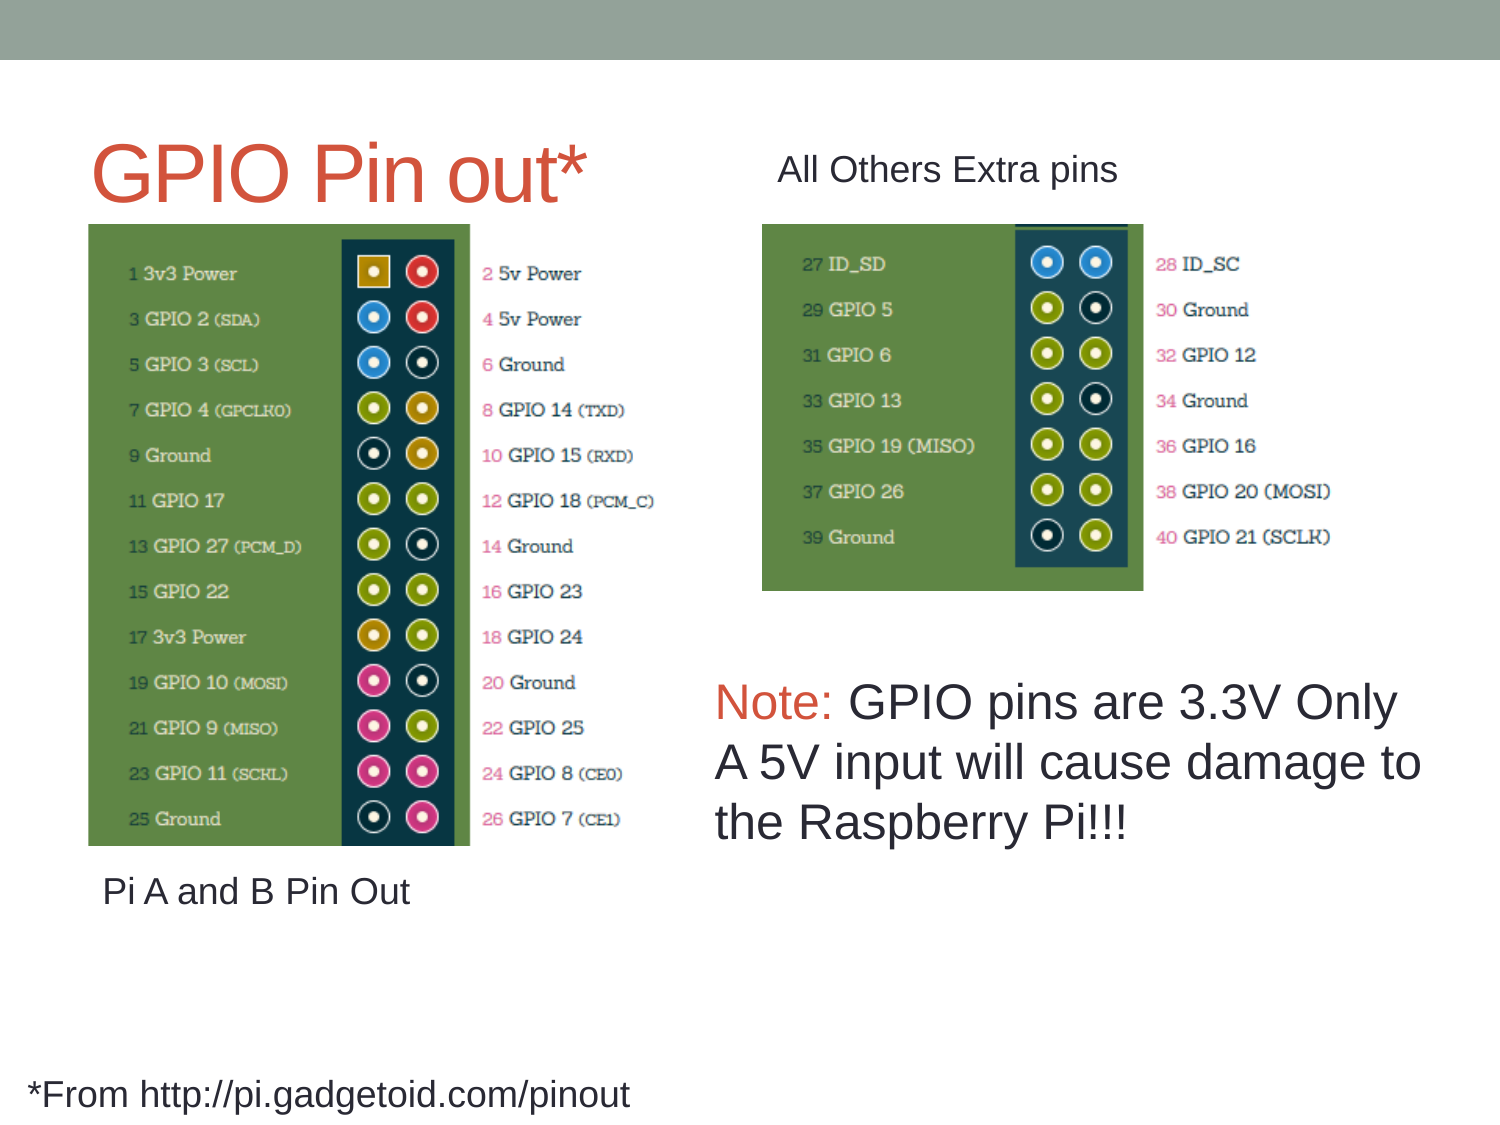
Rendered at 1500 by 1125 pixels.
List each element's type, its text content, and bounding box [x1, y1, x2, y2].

text_box *From http://pi.gadgetoid.com/pinout [12, 1062, 1463, 1123]
text_box Note: GPIO pins are 3.3V Only A 5V input will cause damage to the Raspberry Pi!!! [699, 662, 1463, 858]
picture [762, 224, 1344, 591]
text_box All Others Extra pins [762, 137, 1150, 198]
picture [87, 224, 669, 846]
text_box Pi A and B Pin Out [87, 859, 475, 920]
title GPIO Pin out* [75, 87, 1425, 250]
